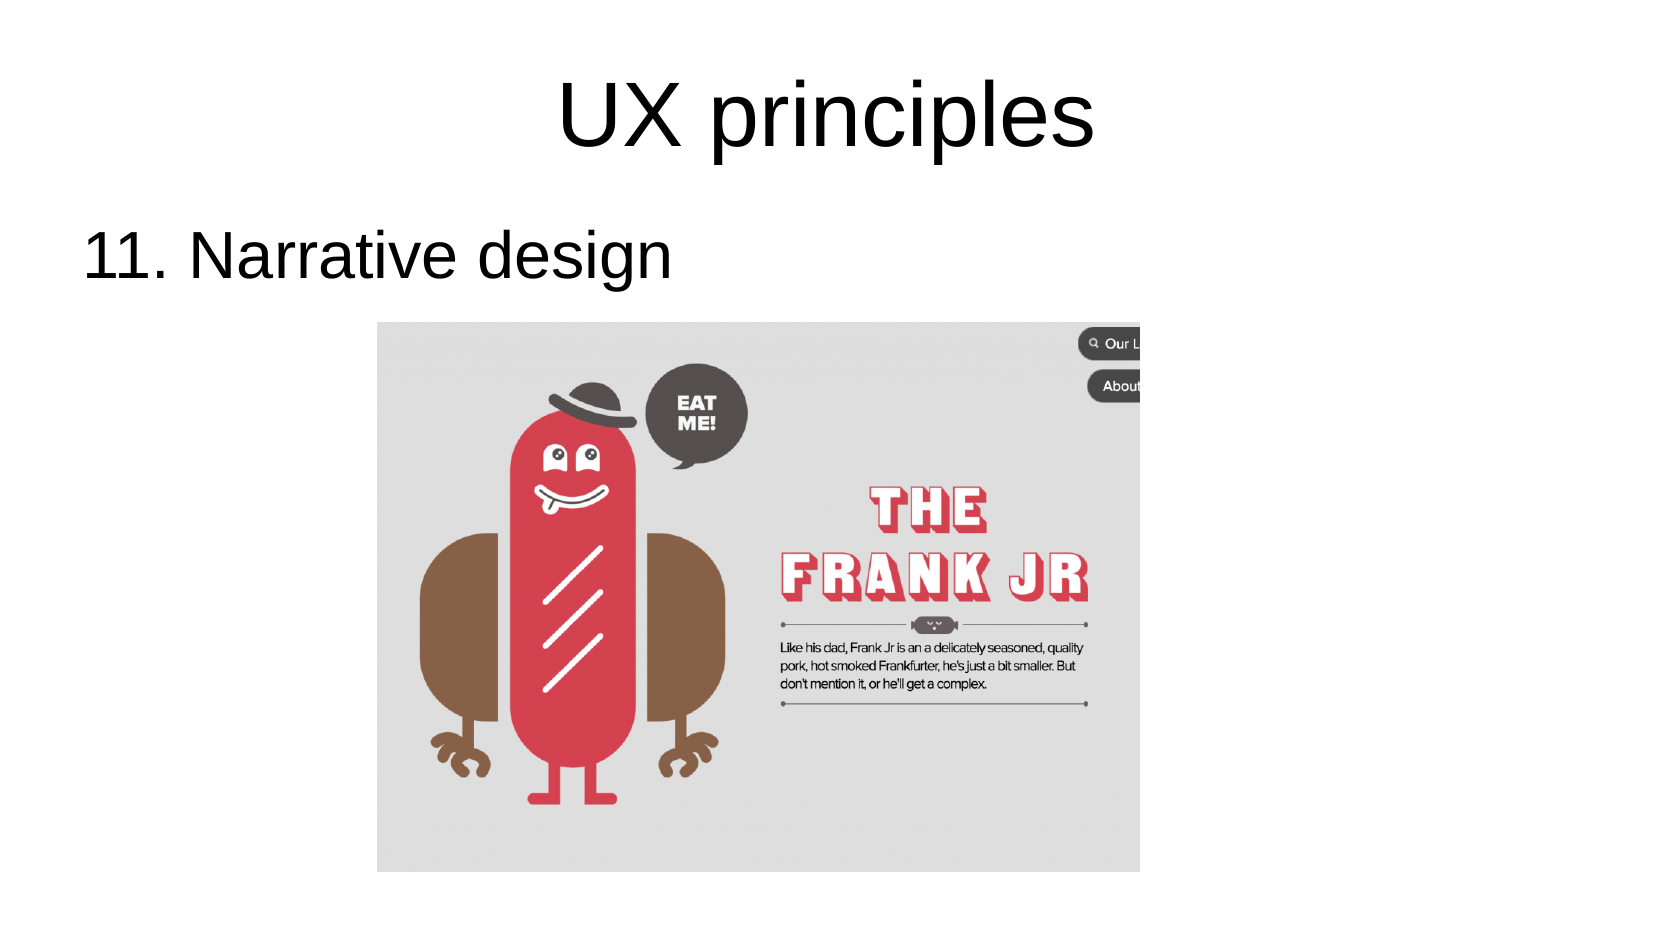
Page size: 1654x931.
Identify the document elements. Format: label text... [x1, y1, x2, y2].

picture [377, 322, 1140, 872]
title UX principles [82, 37, 1571, 193]
subtitle 11. Narrative design [82, 217, 1571, 891]
